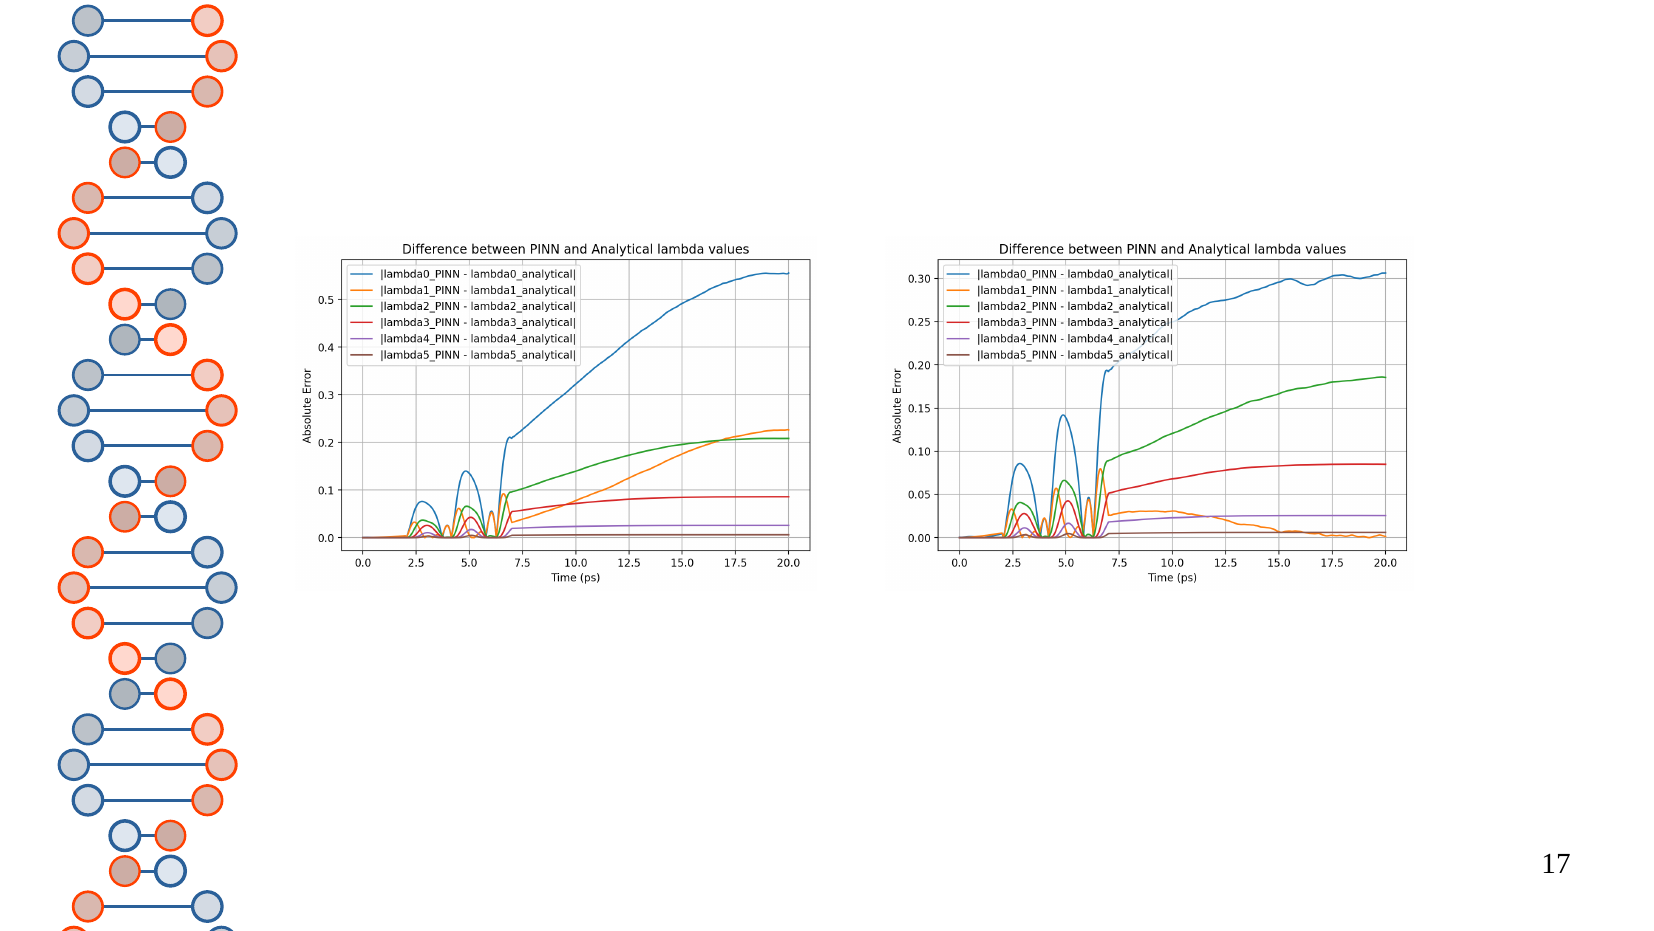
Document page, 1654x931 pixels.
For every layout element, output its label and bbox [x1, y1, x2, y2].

picture [295, 236, 817, 591]
picture [885, 236, 1414, 591]
